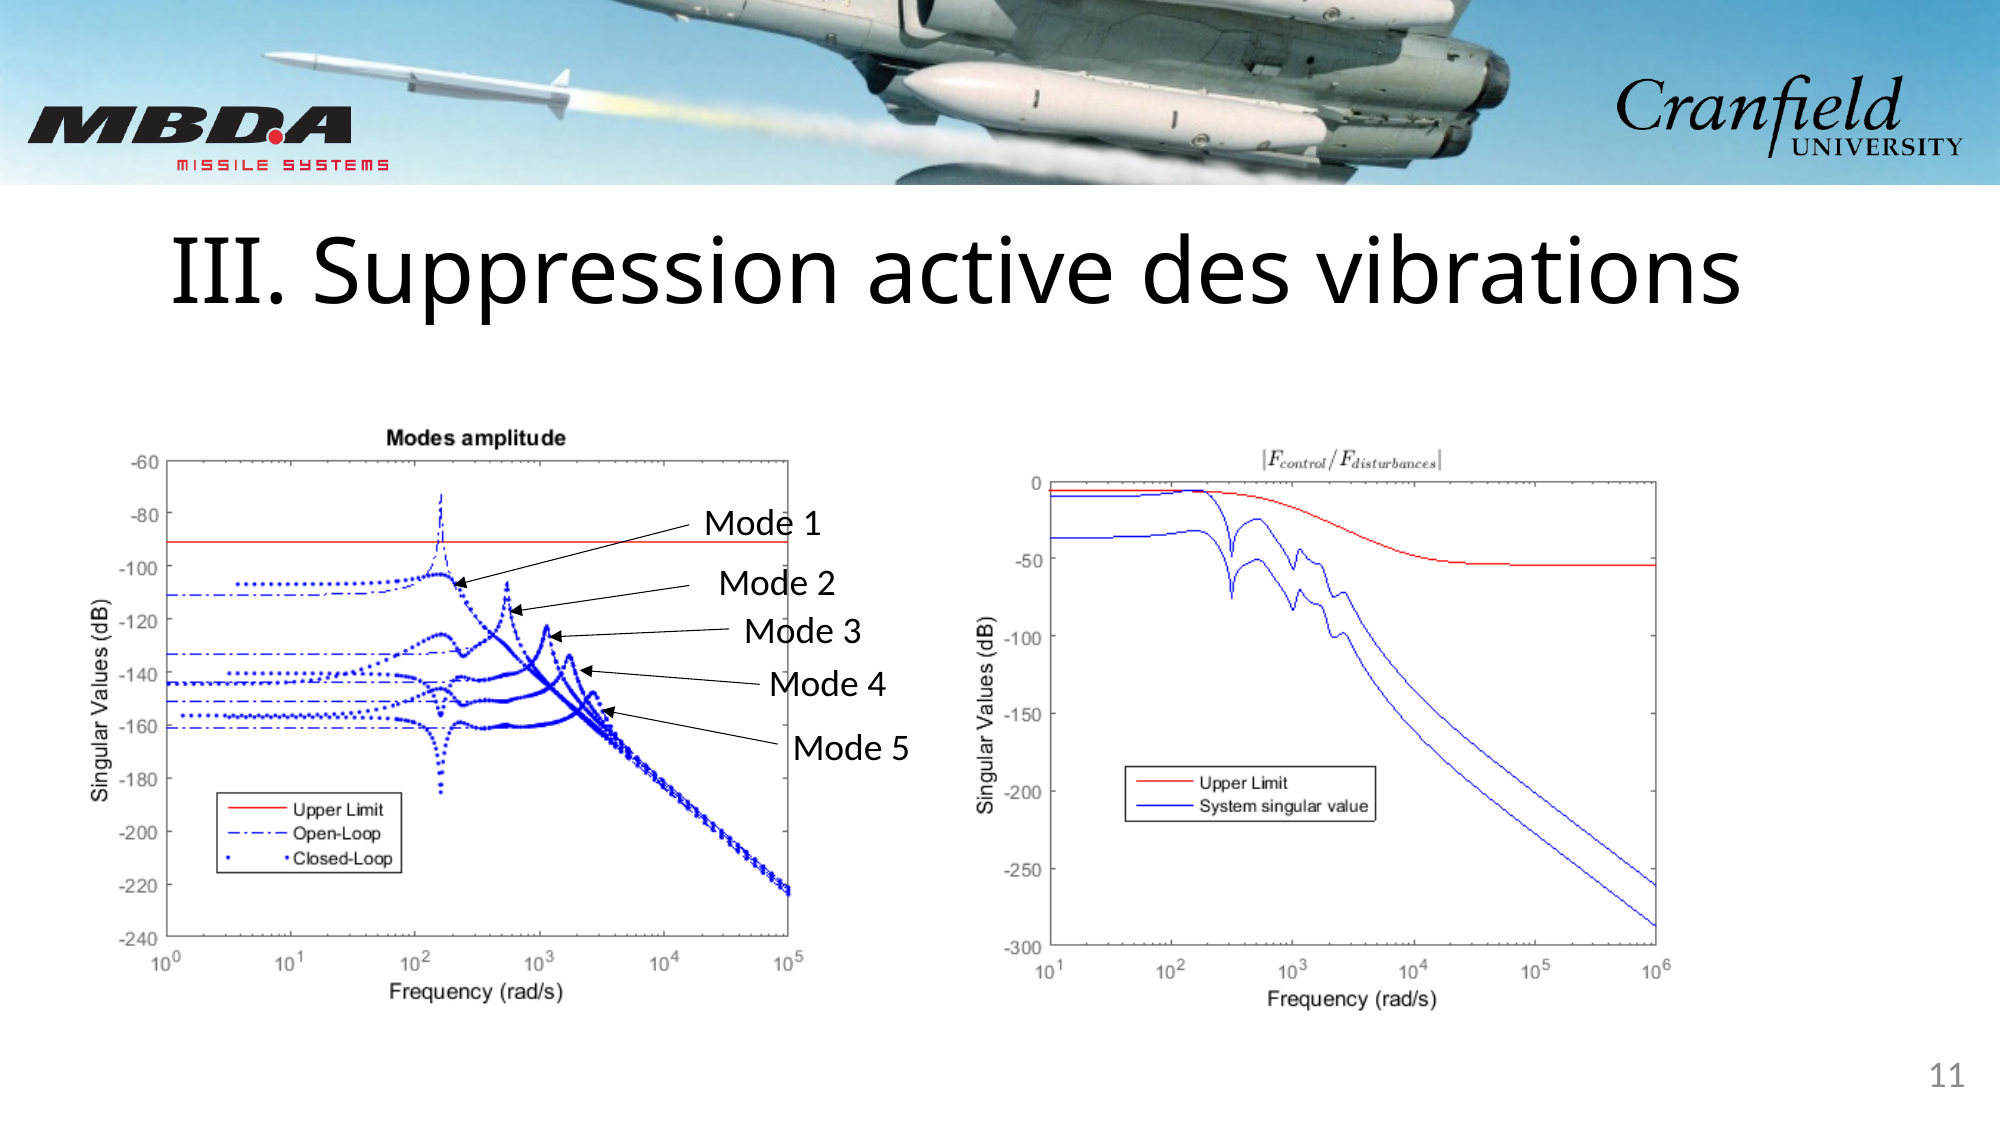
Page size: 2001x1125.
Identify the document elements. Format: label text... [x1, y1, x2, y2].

picture [928, 408, 1733, 1012]
text_box Mode 2 [703, 550, 928, 611]
text_box Mode 4 [754, 651, 928, 712]
text_box Mode 1 [689, 490, 867, 551]
slide_number <numéro> [1530, 1042, 1981, 1103]
text_box Mode 3 [729, 598, 928, 659]
text_box Mode 5 [777, 715, 928, 776]
title Suppression active des vibrations [155, 185, 1881, 348]
picture [0, 0, 2000, 185]
picture [41, 385, 867, 1005]
